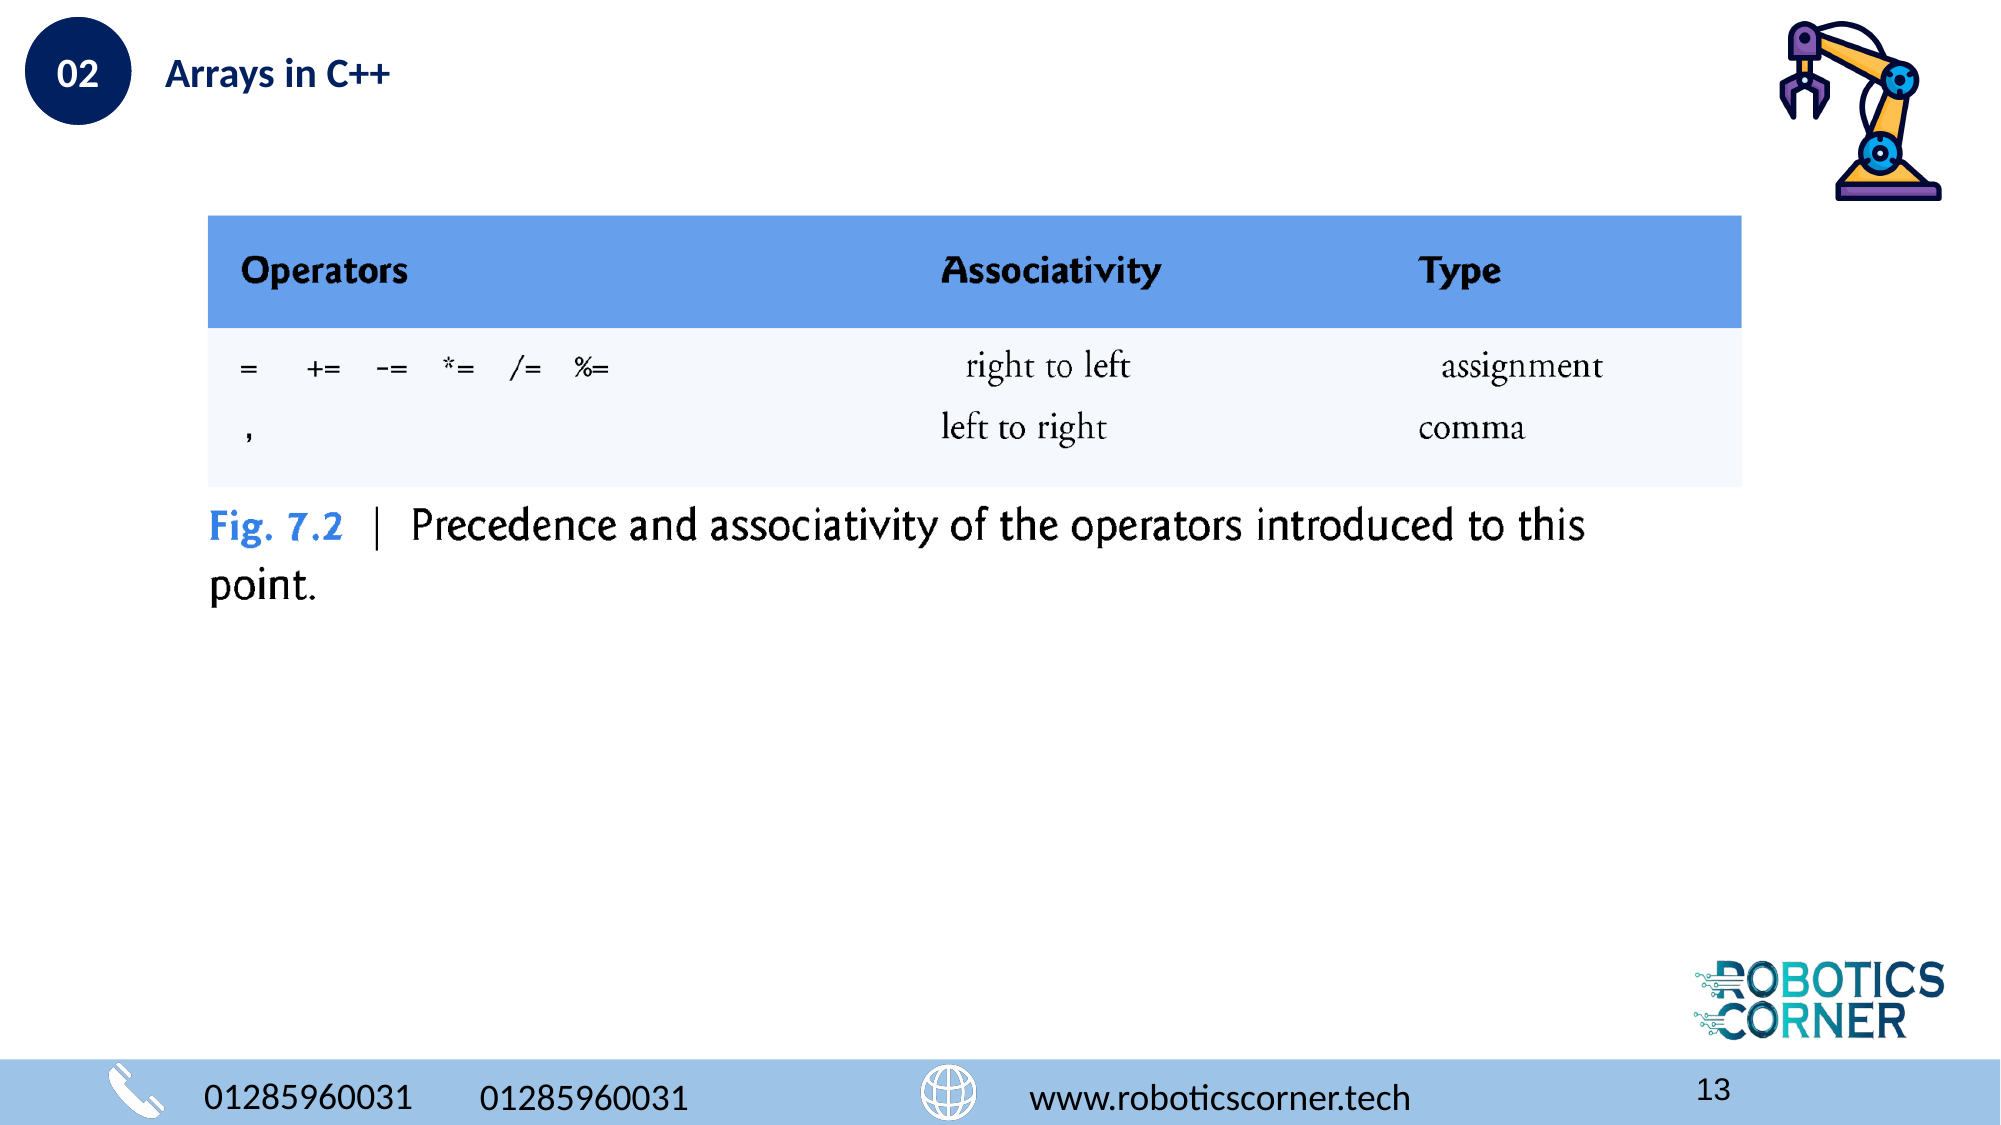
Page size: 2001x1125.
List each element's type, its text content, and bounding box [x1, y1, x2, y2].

picture [103, 1057, 170, 1124]
picture [1680, 859, 1953, 1125]
picture [1771, 21, 1950, 201]
picture [915, 1059, 981, 1125]
text_box <number> [1681, 1065, 1861, 1115]
picture [207, 215, 1742, 608]
text_box 02 [22, 14, 134, 128]
text_box Arrays in C++ [150, 38, 622, 103]
